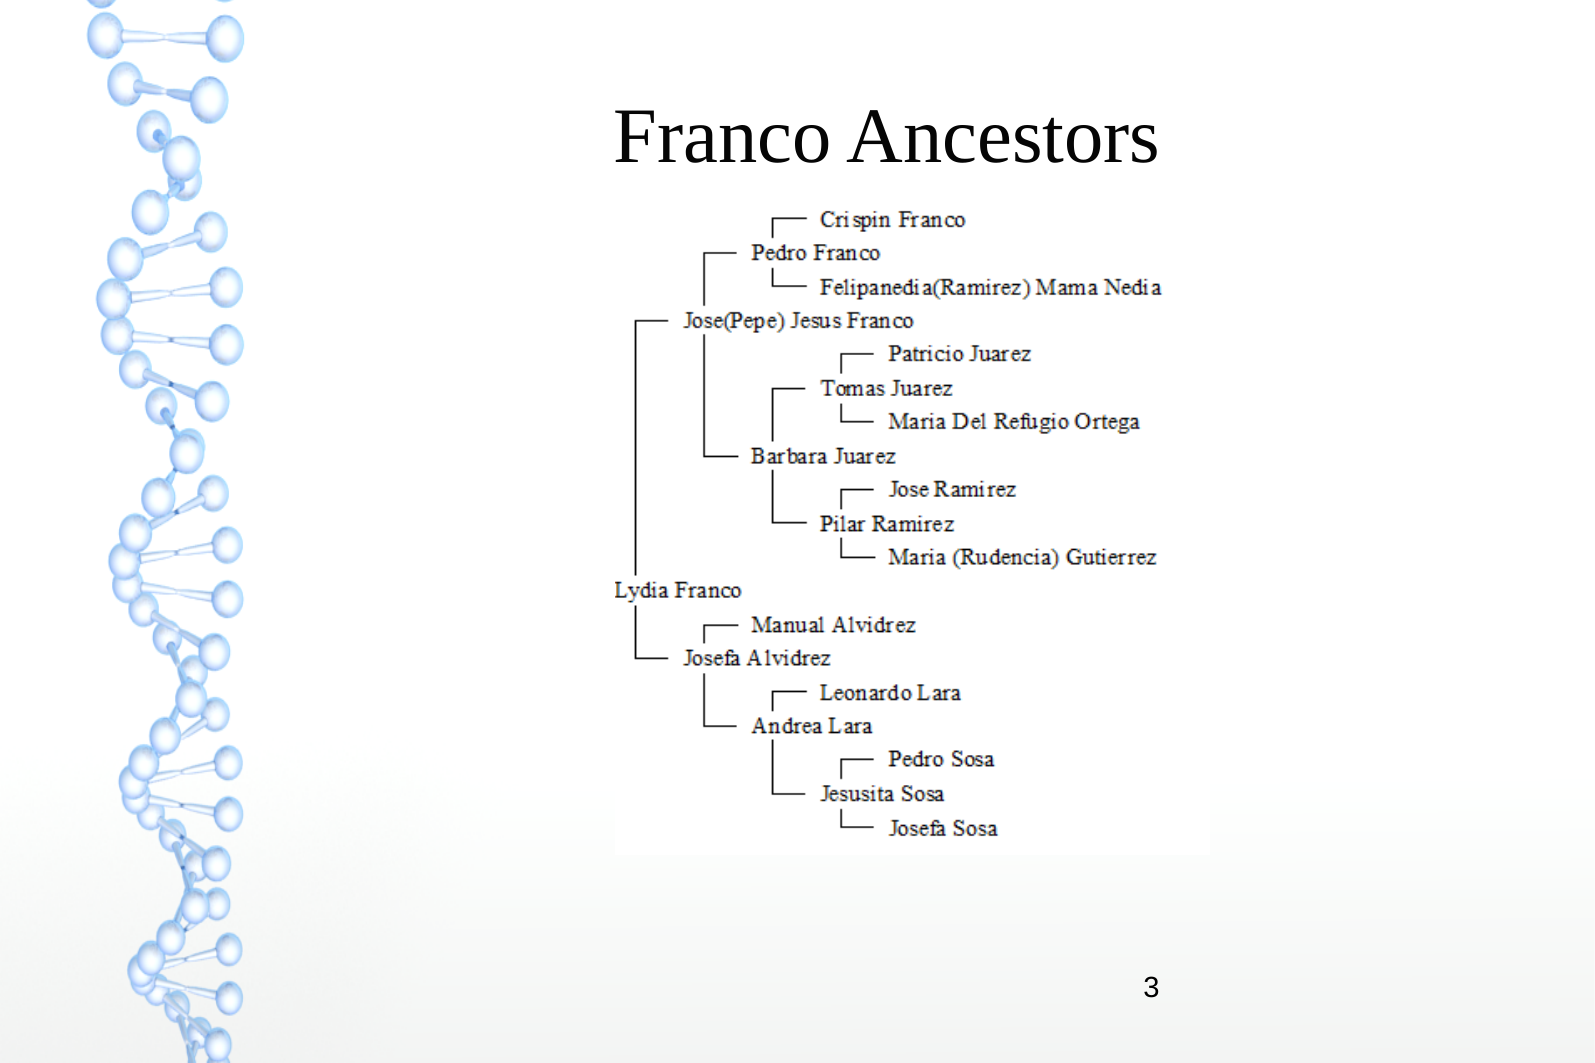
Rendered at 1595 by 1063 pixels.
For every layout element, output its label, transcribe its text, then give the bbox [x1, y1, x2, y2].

title Franco Ancestors [259, 42, 1515, 220]
picture [0, 0, 1595, 1063]
text_box 25 [1143, 968, 1515, 1042]
